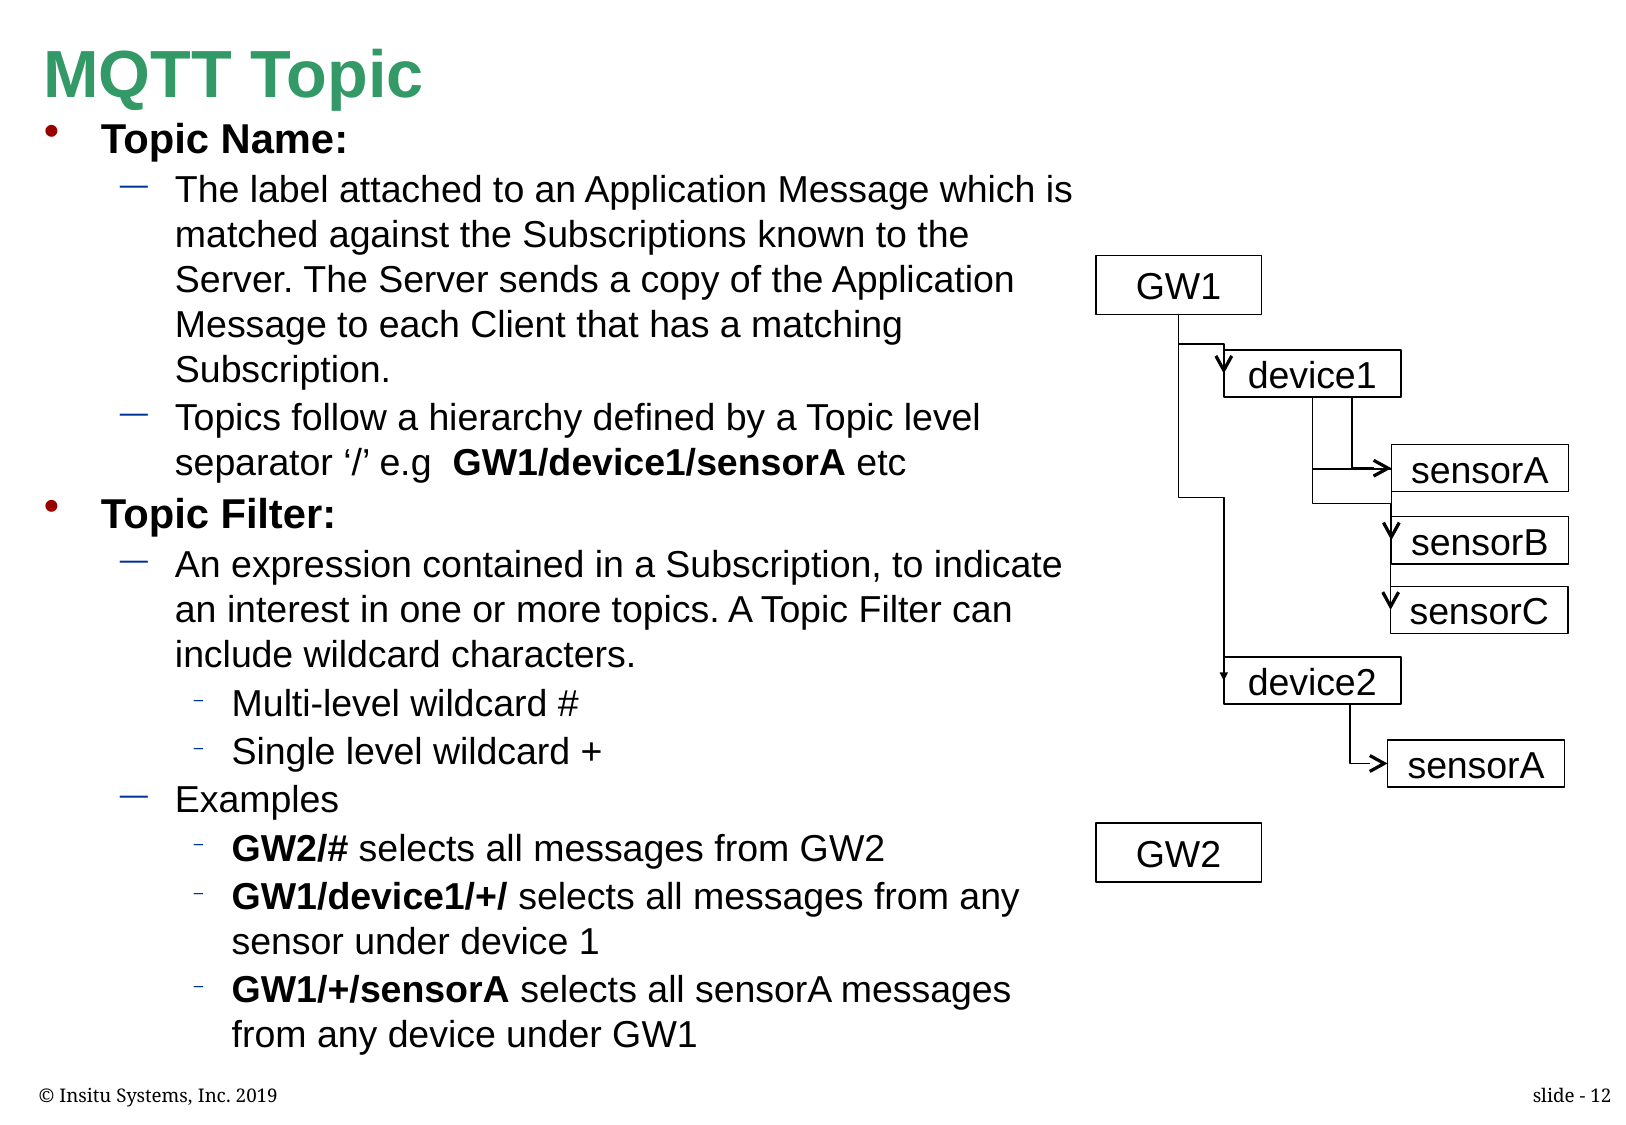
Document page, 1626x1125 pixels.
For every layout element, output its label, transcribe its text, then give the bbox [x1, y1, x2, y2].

text_box device1 [1223, 350, 1401, 398]
text_box sensorC [1390, 586, 1568, 634]
text_box device2 [1223, 657, 1401, 705]
title MQTT Topic [28, 34, 1167, 105]
list Topic Name: The label attached to an Application Message which is matched against the Subscriptions known to the Server. The Server sends a copy of the Application Message to each Client that has a matching Subscription. Topics follow a hierarchy defined by a Topic level separator ‘/’ e.g GW1/device1/sensorA etc Topic Filter: An expression contained in a Subscription, to indicate an interest in one or more topics. A Topic Filter can include wildcard characters. Multi-level wildcard # Single level wildcard + Examples GW2/# selects all messages from GW2 GW1/device1/+/ selects all messages from any sensor under device 1 GW1/+/sensorA selects all sensorA messages from any device under GW1 [28, 104, 1096, 1125]
text_box sensorA [1387, 739, 1565, 787]
text_box GW2 [1095, 822, 1262, 882]
text_box sensorA [1391, 444, 1569, 492]
text_box sensorB [1391, 516, 1569, 564]
text_box GW1 [1095, 255, 1262, 315]
